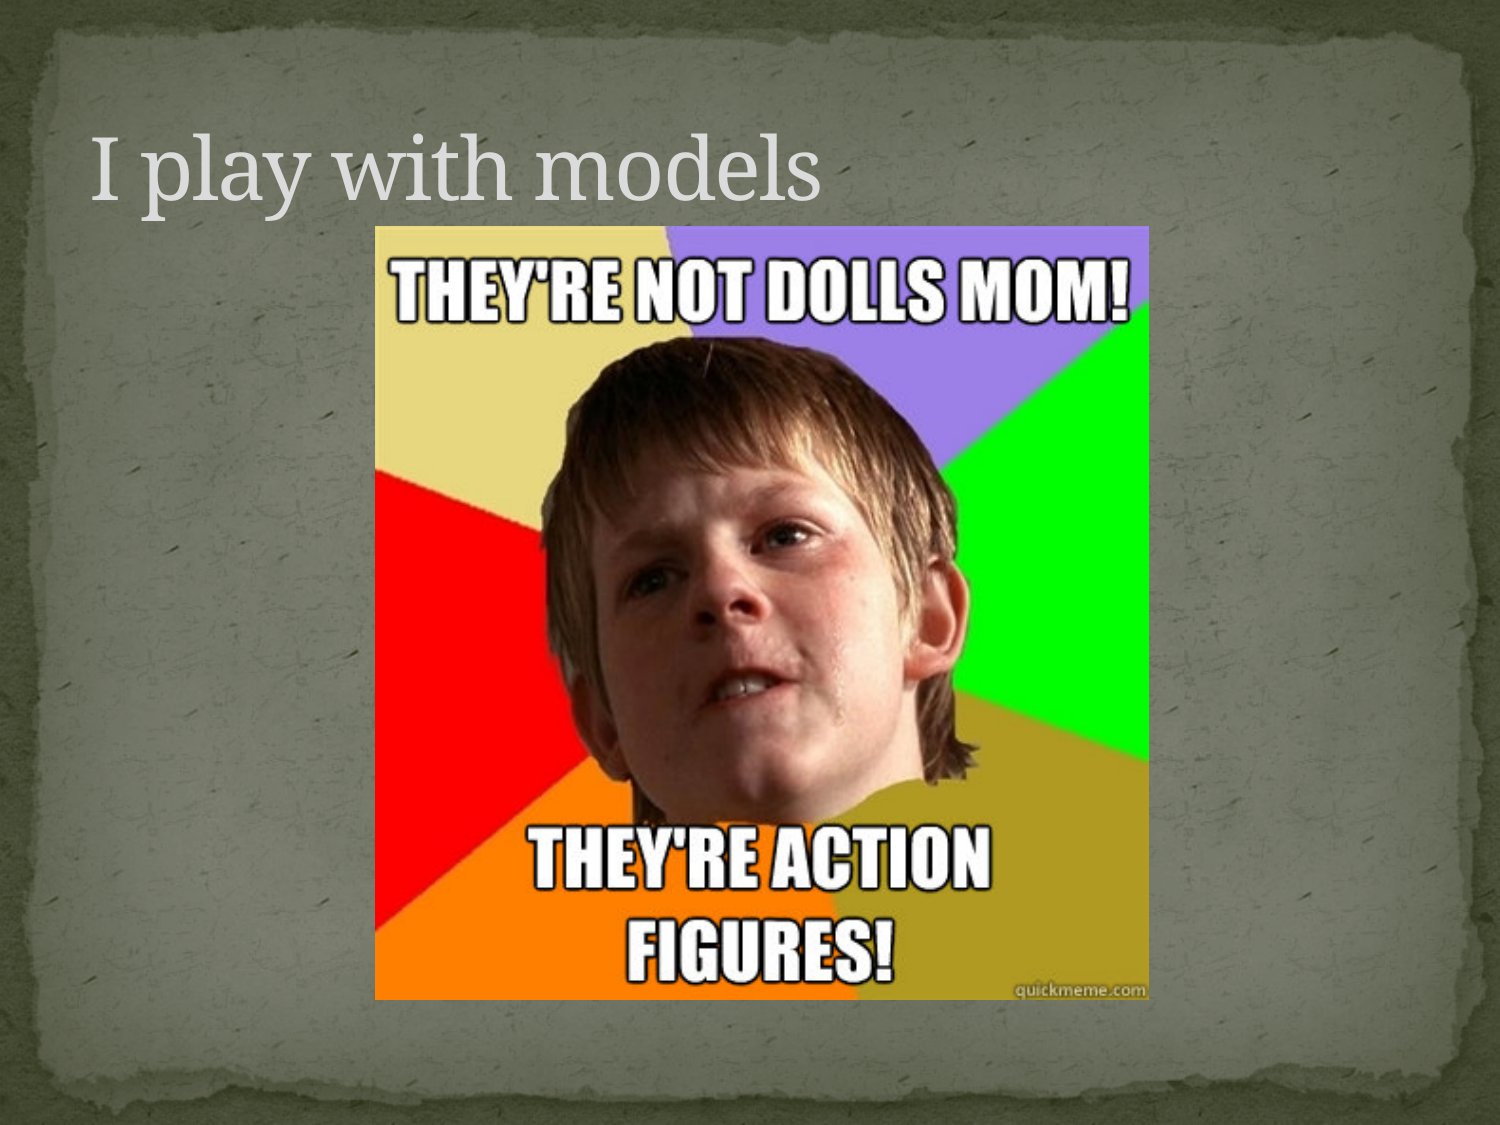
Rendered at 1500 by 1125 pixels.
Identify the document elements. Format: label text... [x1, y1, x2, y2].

picture [0, 0, 1500, 1125]
title I play with models [75, 24, 1425, 225]
